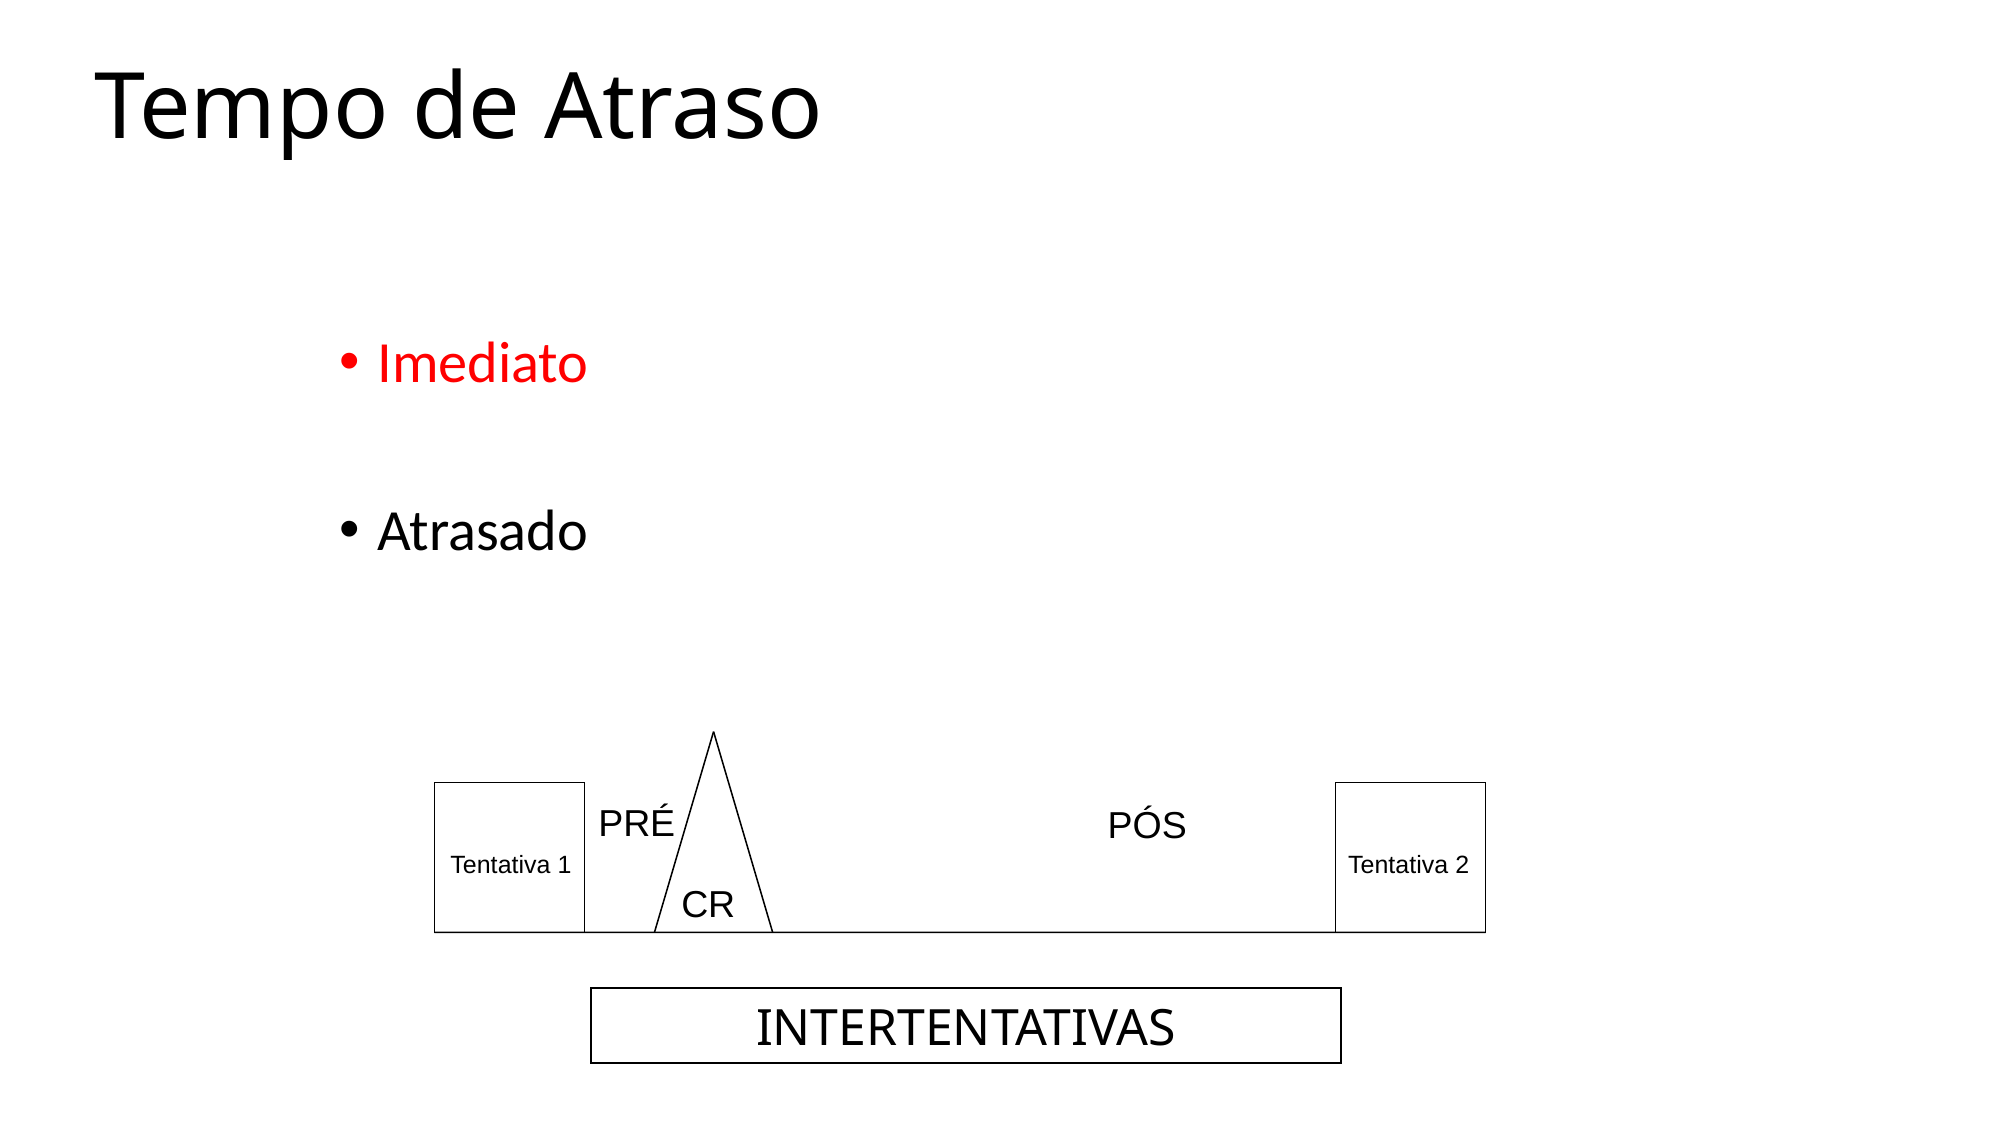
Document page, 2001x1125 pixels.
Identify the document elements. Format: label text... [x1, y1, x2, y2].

text_box PÓS [1092, 793, 1202, 854]
text_box INTERTENTATIVAS [591, 988, 1342, 1063]
text_box CR [666, 872, 751, 933]
title Tempo de Atraso [79, 0, 1805, 218]
text_box Tentativa 2 [1333, 841, 1485, 887]
text_box Tentativa 1 [435, 841, 587, 887]
text_box PRÉ [583, 791, 691, 852]
list Imediato Atrasado [324, 324, 1675, 630]
